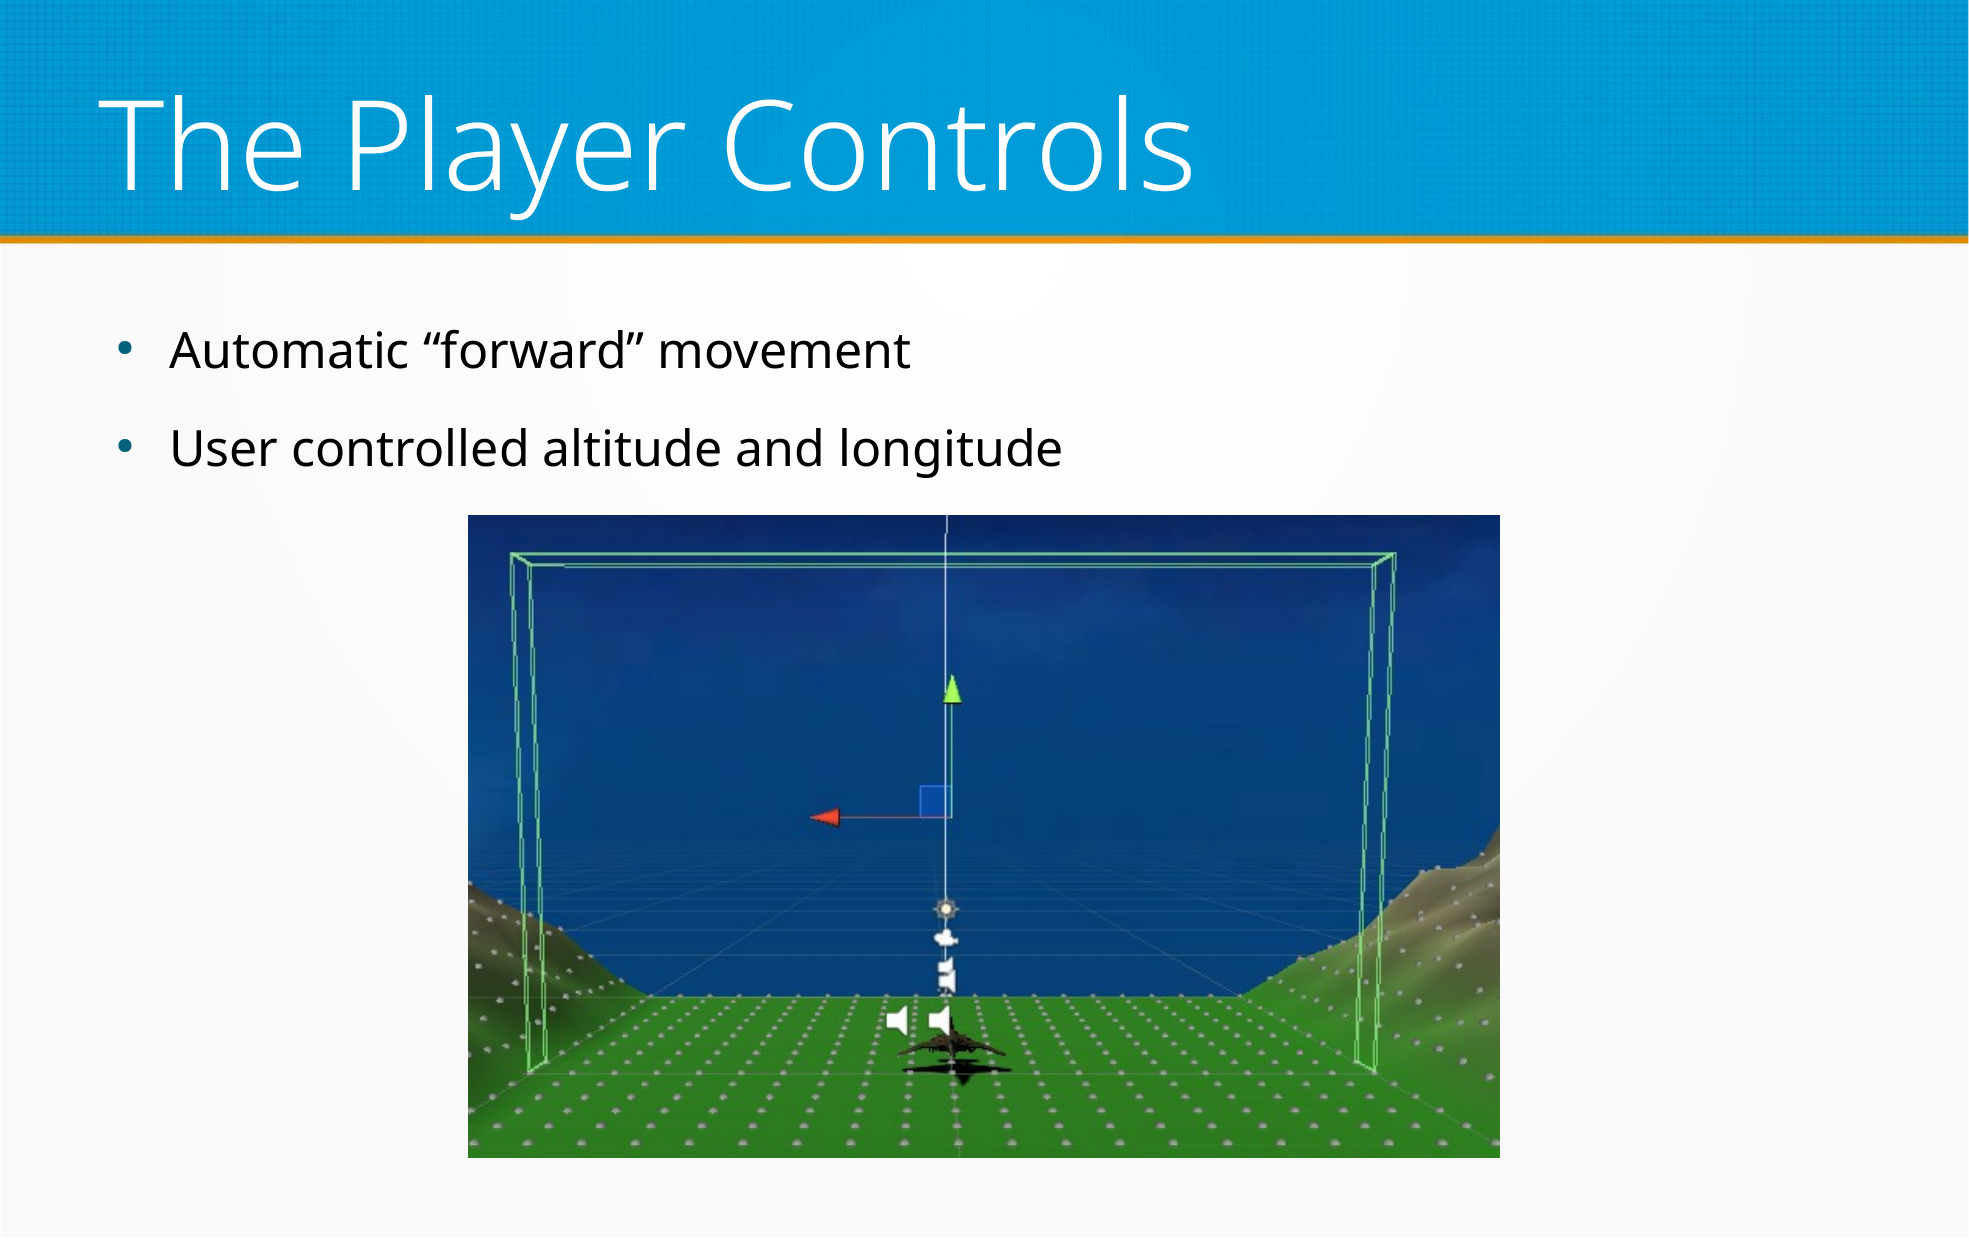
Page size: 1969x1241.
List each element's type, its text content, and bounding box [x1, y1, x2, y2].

list Automatic “forward” movement User controlled altitude and longitude [98, 315, 1861, 1081]
title The Player Controls [98, 19, 1870, 227]
picture [0, 233, 1969, 1241]
